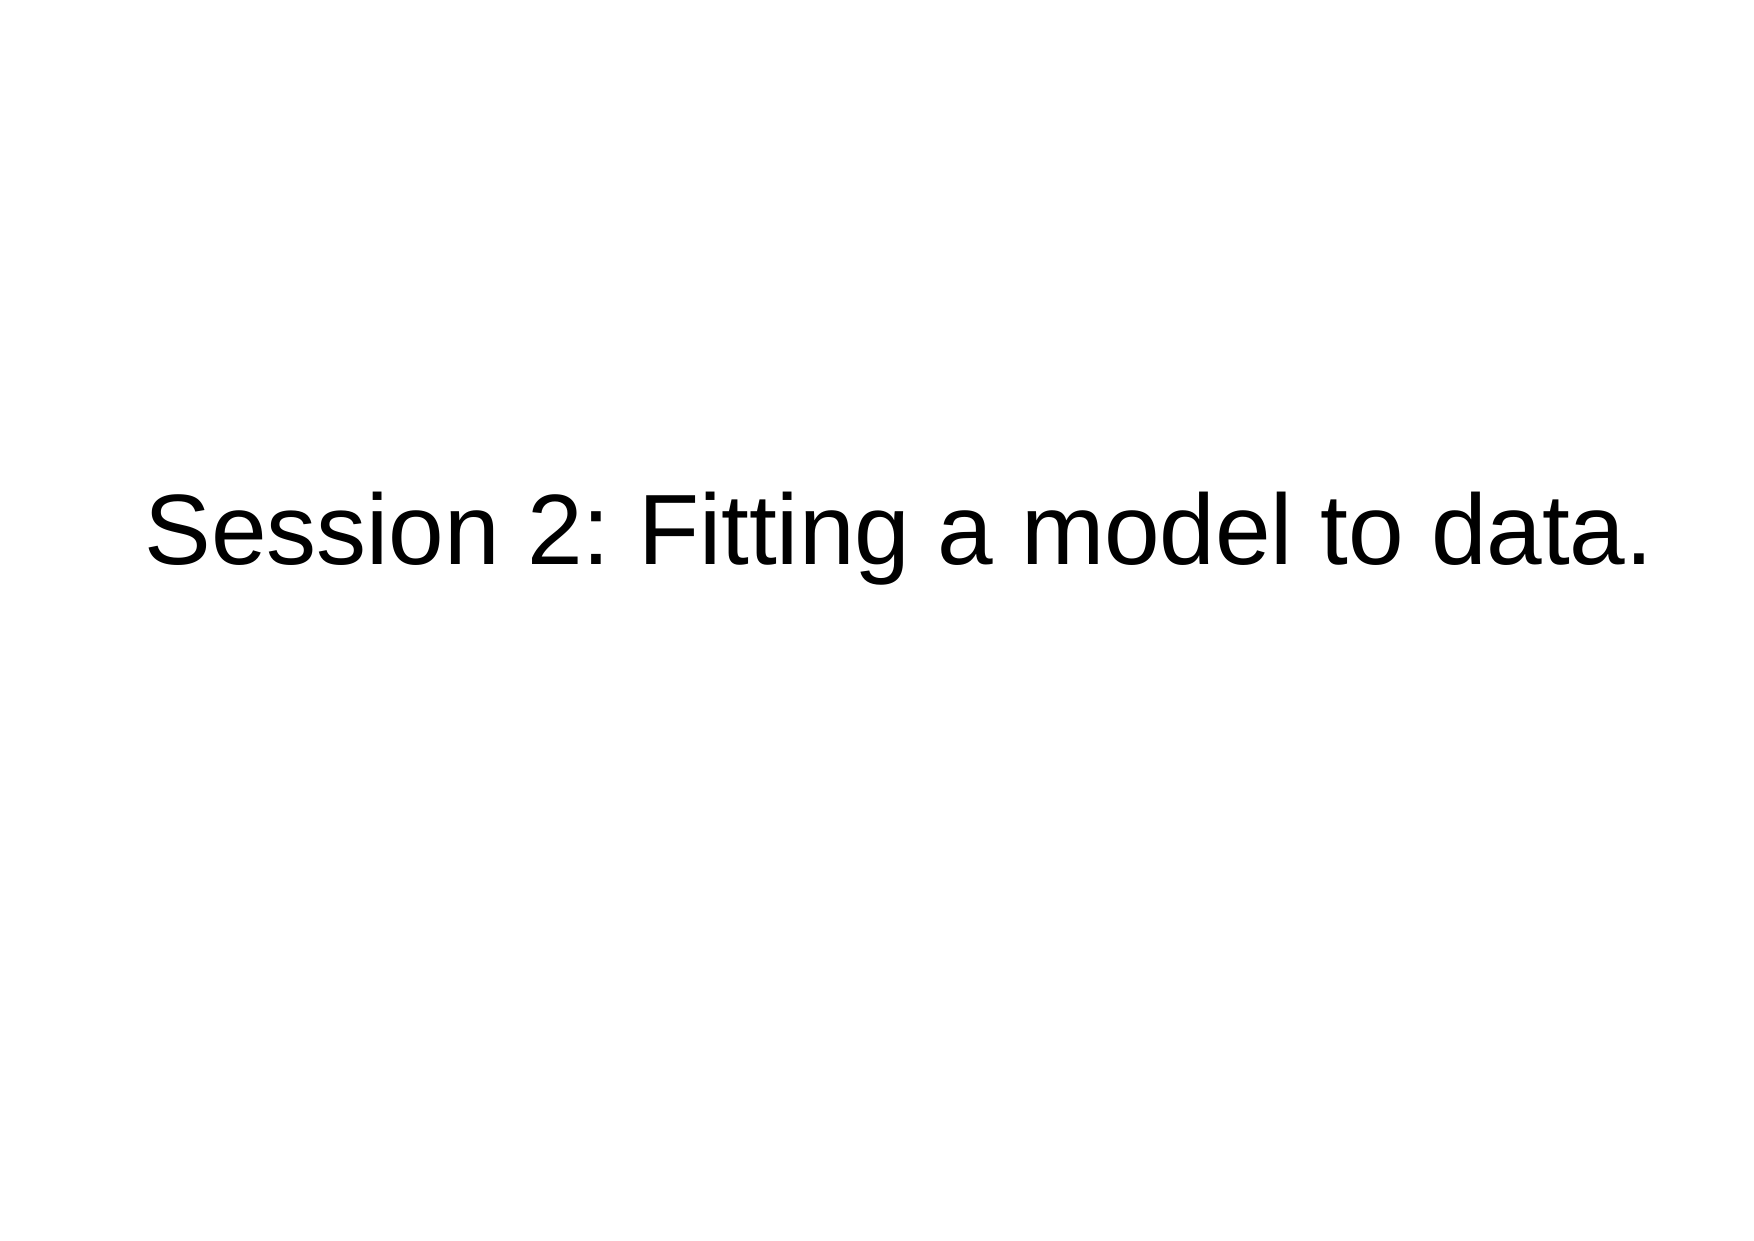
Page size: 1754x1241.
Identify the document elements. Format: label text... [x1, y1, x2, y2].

text_box Session 2: Fitting a model to data. [129, 466, 1670, 594]
